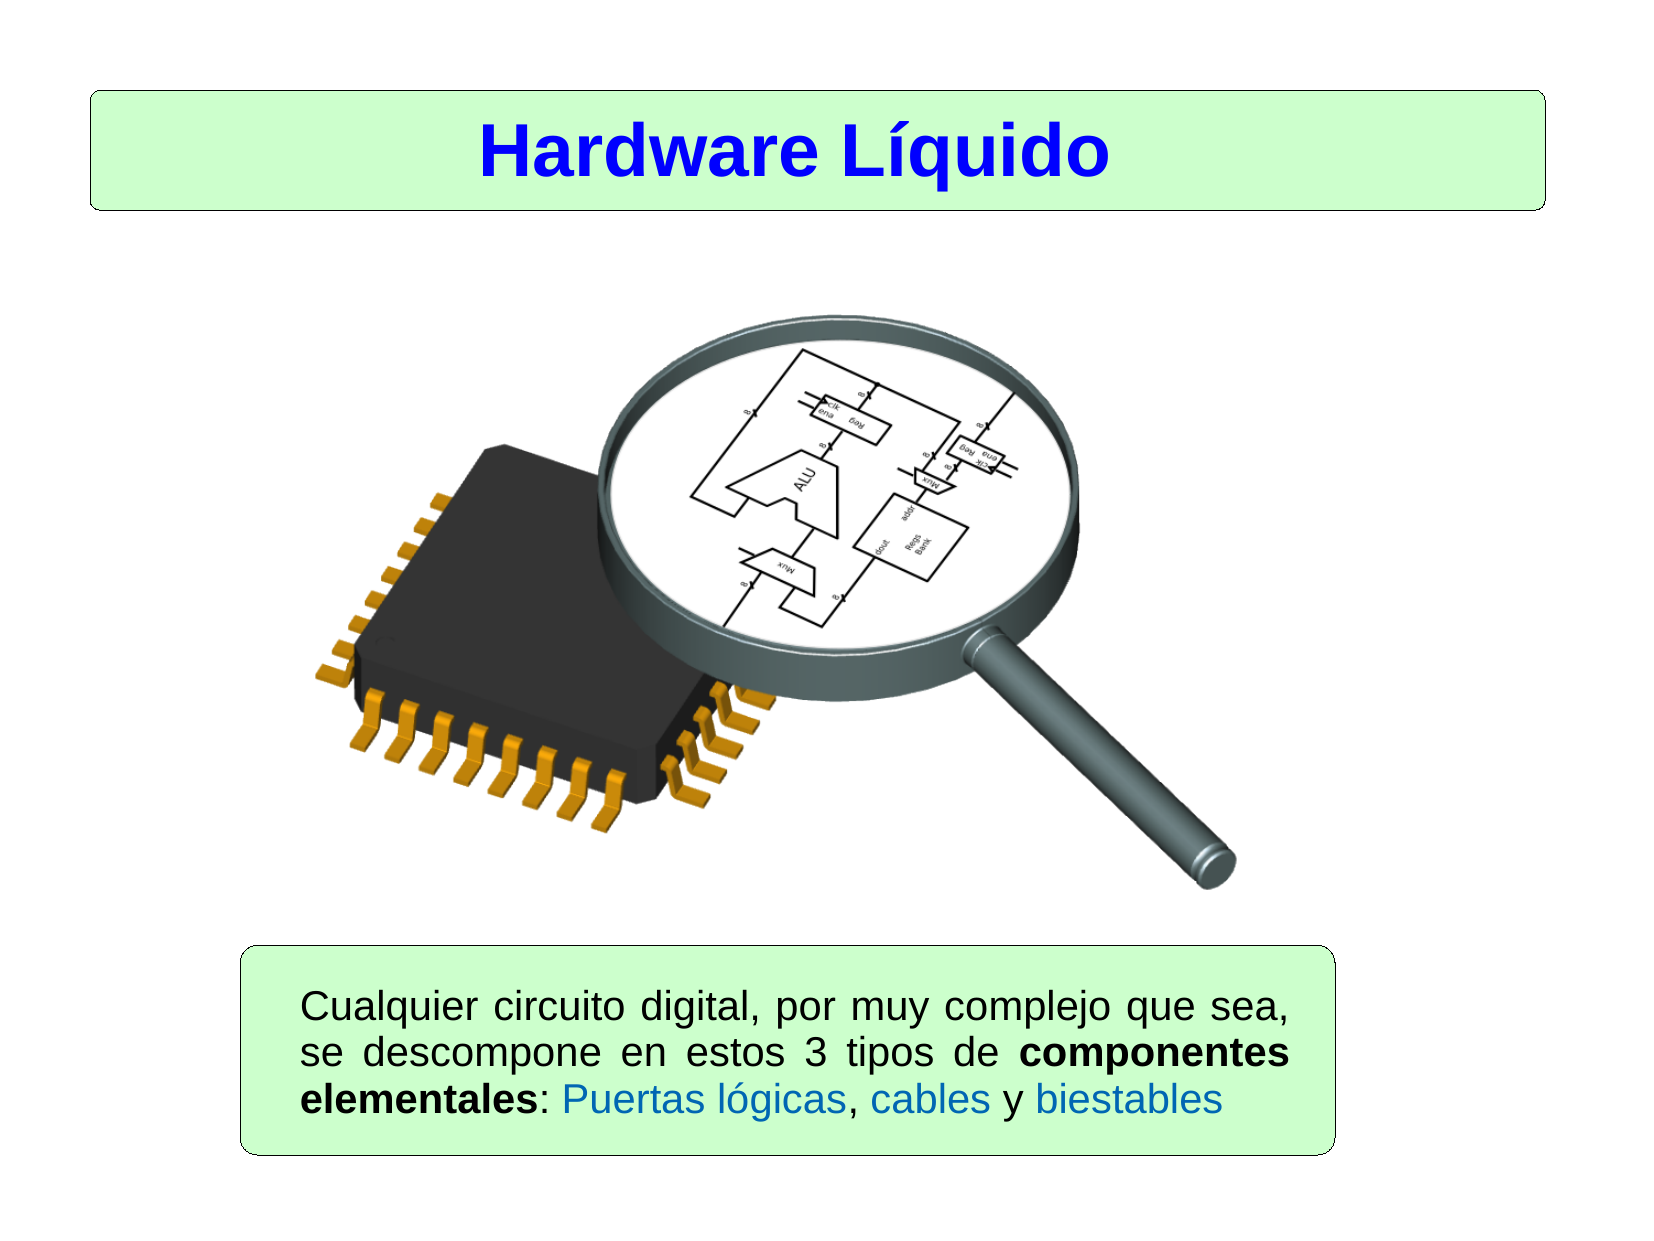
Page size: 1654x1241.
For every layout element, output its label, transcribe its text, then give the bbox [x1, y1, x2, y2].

picture [315, 314, 1237, 890]
text_box Cualquier circuito digital, por muy complejo que sea, se descompone en estos 3 tipos de componentes elementales: Puertas lógicas, cables y biestables [285, 975, 1306, 1130]
text_box [240, 945, 1336, 1156]
text_box [90, 90, 1546, 211]
title Hardware Líquido [135, 105, 1456, 196]
